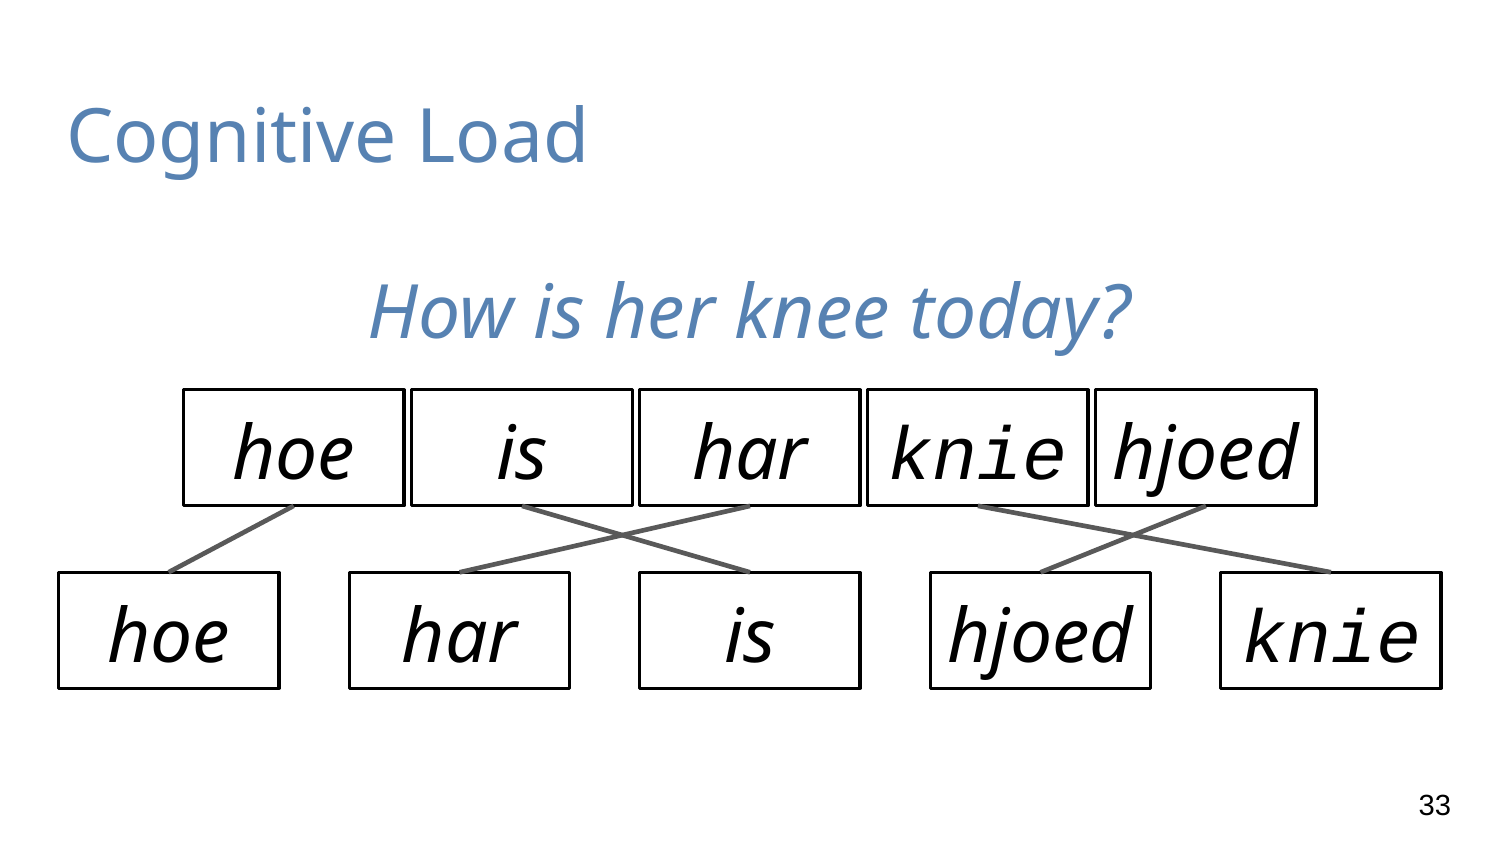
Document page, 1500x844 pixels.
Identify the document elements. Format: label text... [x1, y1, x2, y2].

text_box hoe [58, 572, 279, 689]
text_box knie [867, 389, 1088, 506]
text_box knie [1220, 572, 1442, 689]
text_box hjoed [930, 572, 1151, 689]
title Cognitive Load [51, 72, 1449, 189]
text_box How is her knee today? [51, 248, 1449, 365]
text_box is [411, 389, 633, 506]
text_box hjoed [1095, 389, 1316, 506]
text_box har [639, 389, 861, 506]
text_box is [639, 572, 861, 689]
text_box har [349, 572, 570, 689]
text_box hoe [183, 389, 405, 506]
